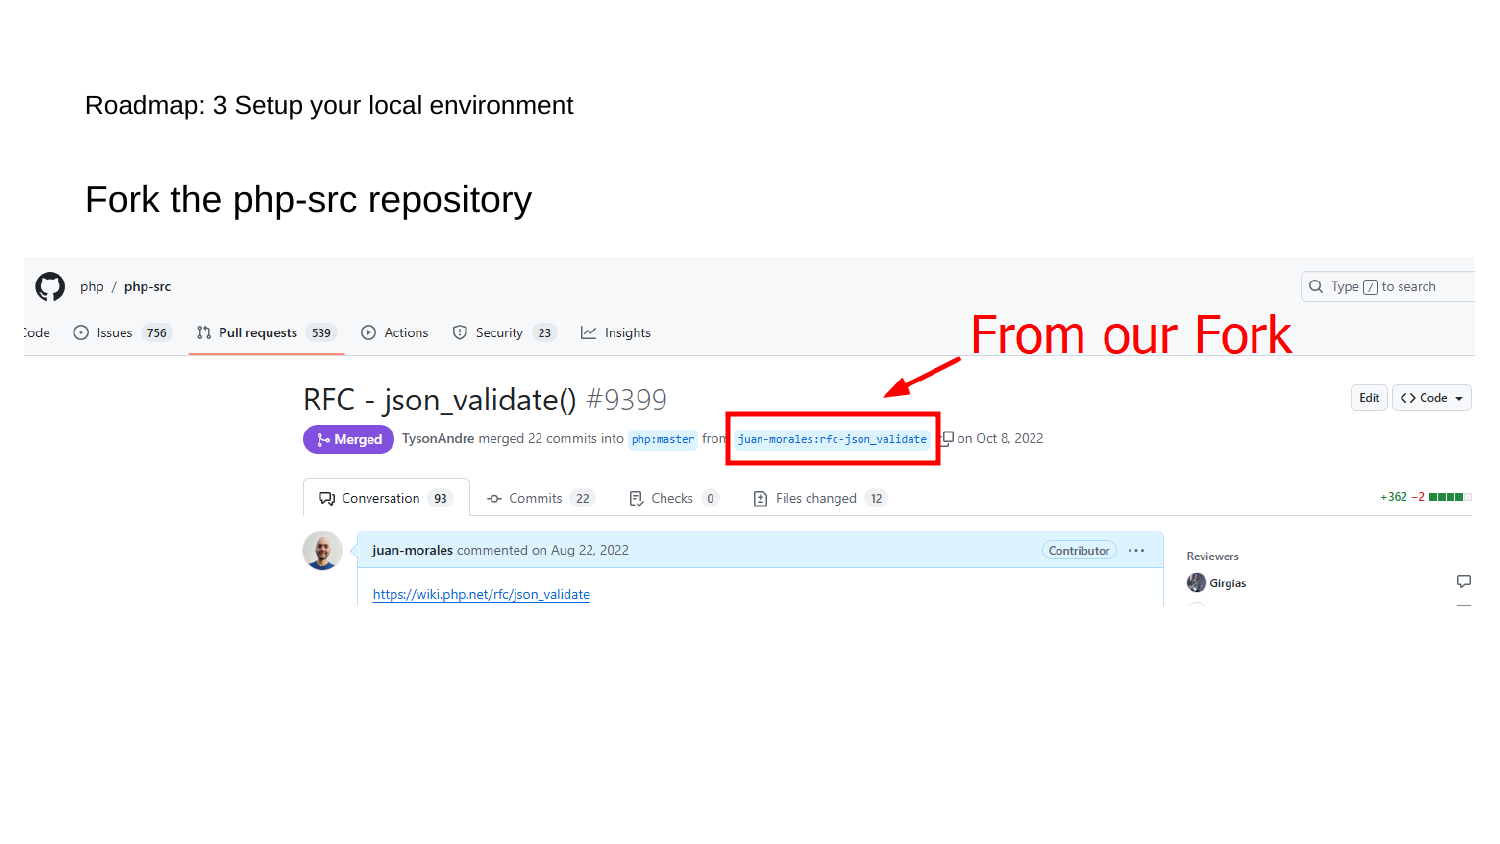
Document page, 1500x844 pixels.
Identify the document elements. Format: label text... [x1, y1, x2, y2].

title Roadmap: 3 Setup your local environment [69, 72, 1468, 160]
picture [24, 257, 1475, 606]
title Fork the php-src repository [69, 160, 1468, 233]
